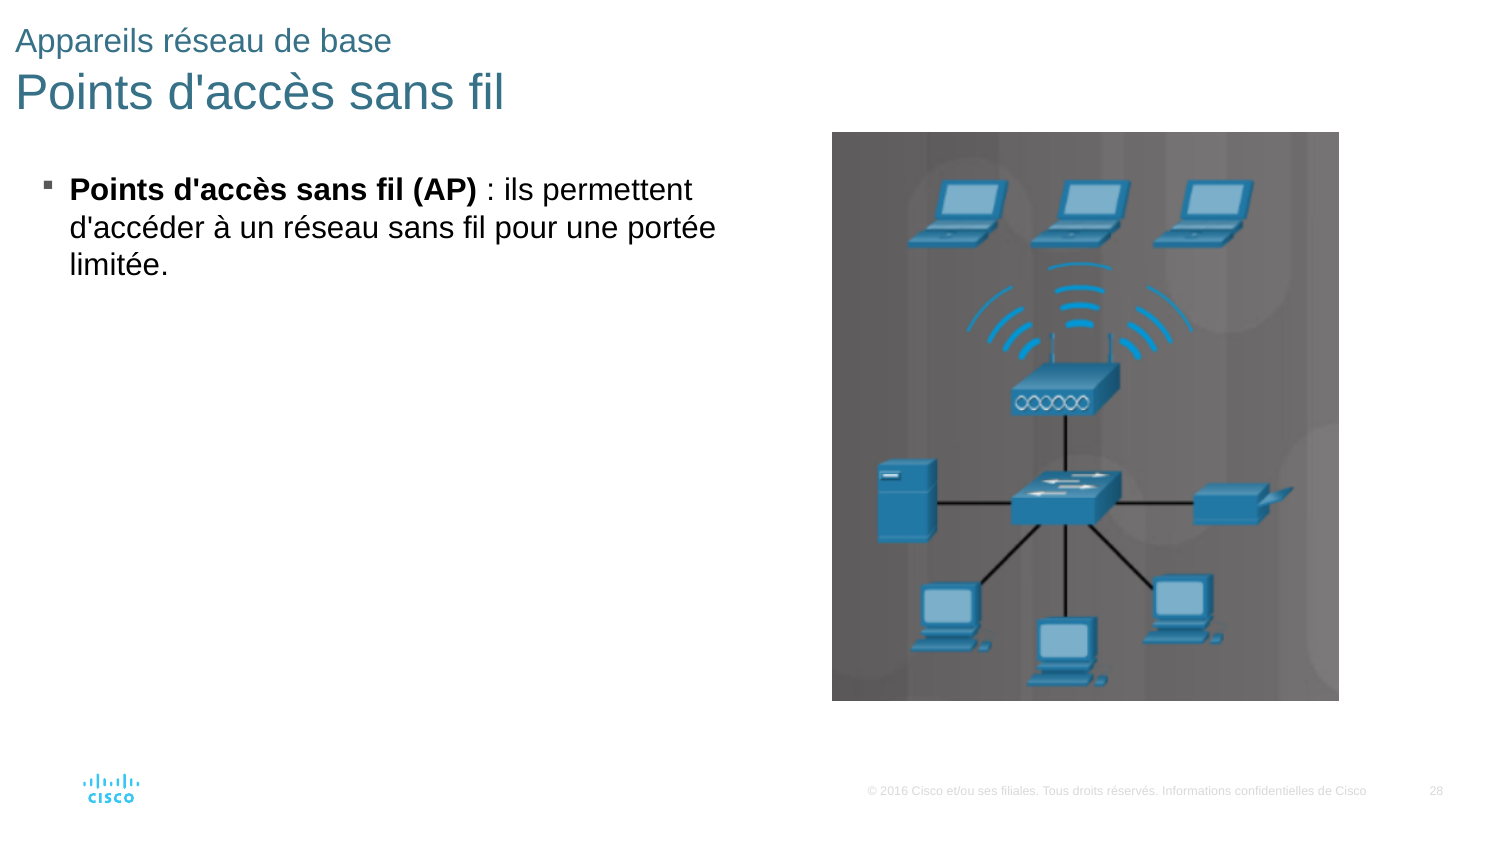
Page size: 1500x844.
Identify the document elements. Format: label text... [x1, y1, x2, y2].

picture [832, 132, 1339, 701]
list Points d'accès sans fil (AP) : ils permettent d'accéder à un réseau sans fil pour une portée limitée. [26, 162, 761, 676]
title Appareils réseau de base Points d'accès sans fil [0, 7, 1500, 132]
